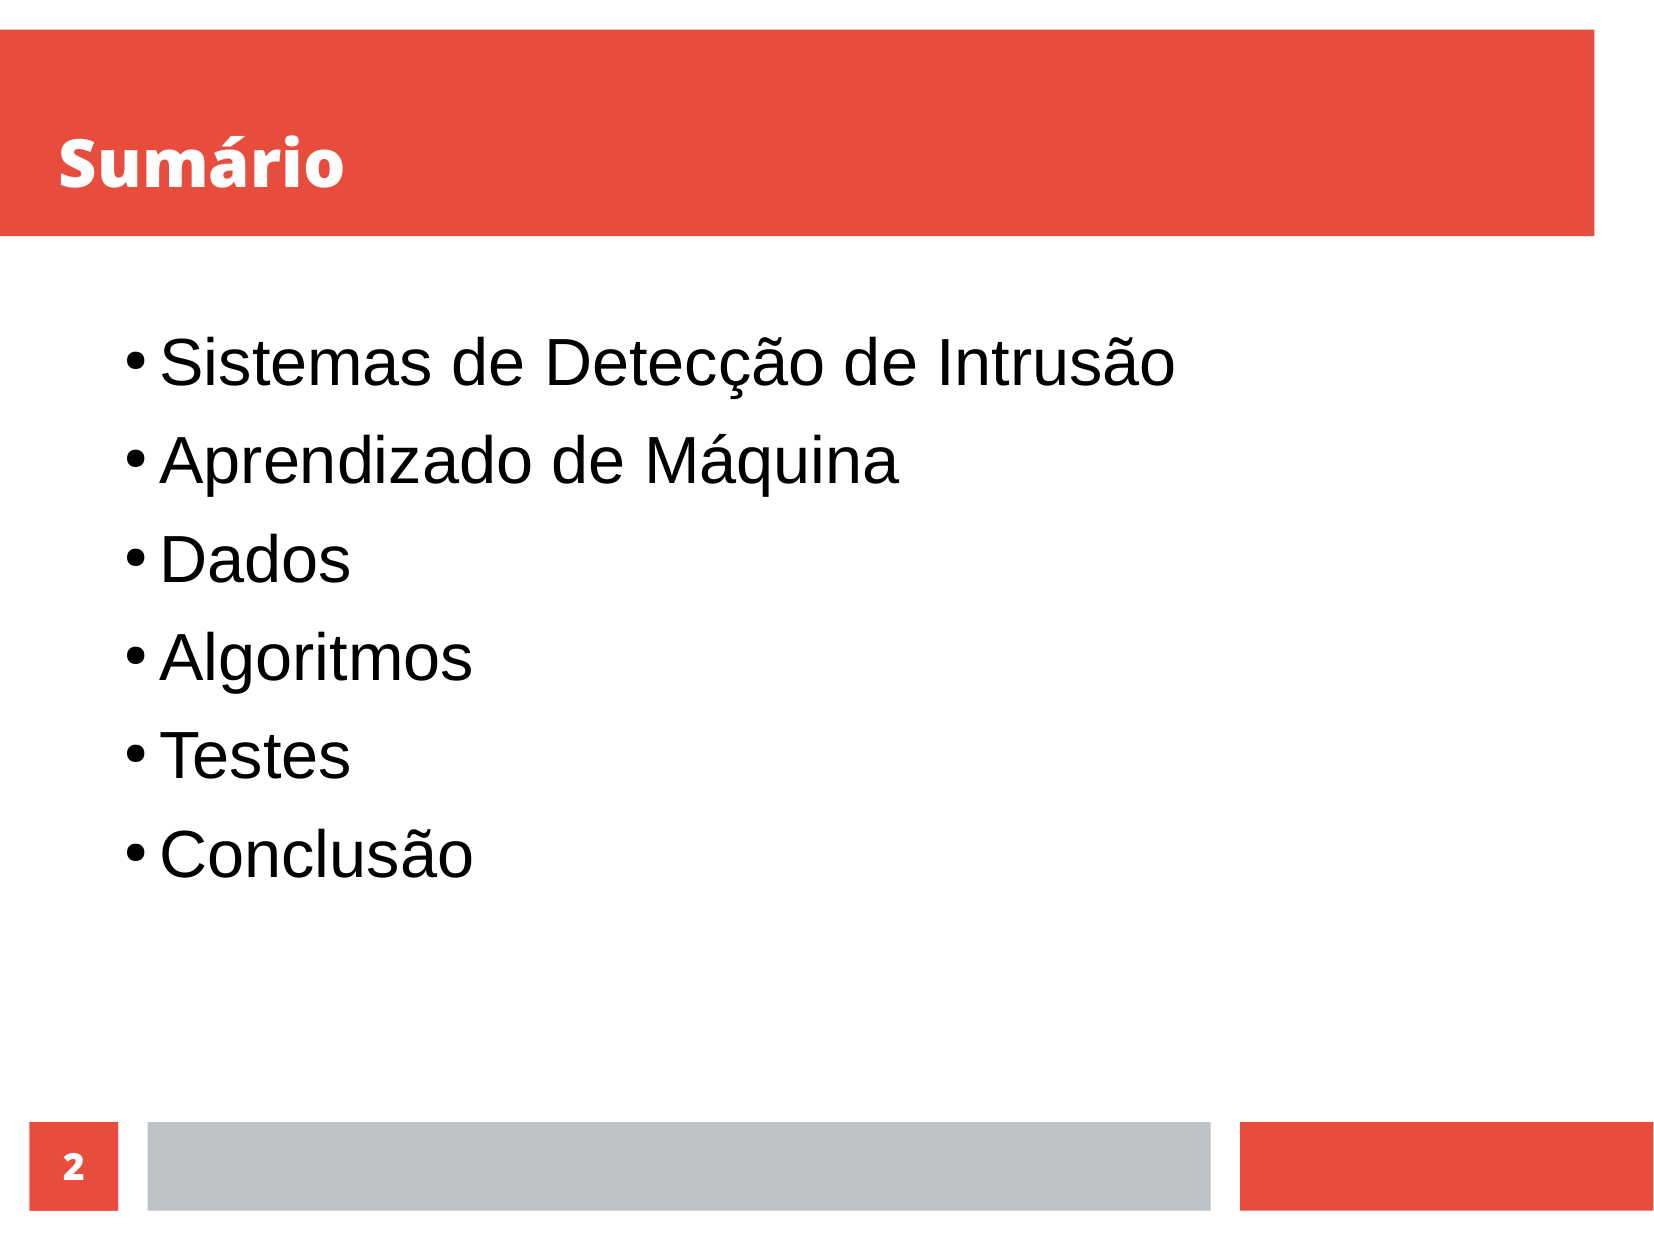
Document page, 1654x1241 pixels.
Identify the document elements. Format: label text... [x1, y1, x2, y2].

subtitle Sistemas de Detecção de Intrusão Aprendizado de Máquina Dados Algoritmos Testes Conclusão [124, 324, 1630, 1093]
title Sumário [59, 59, 1595, 207]
